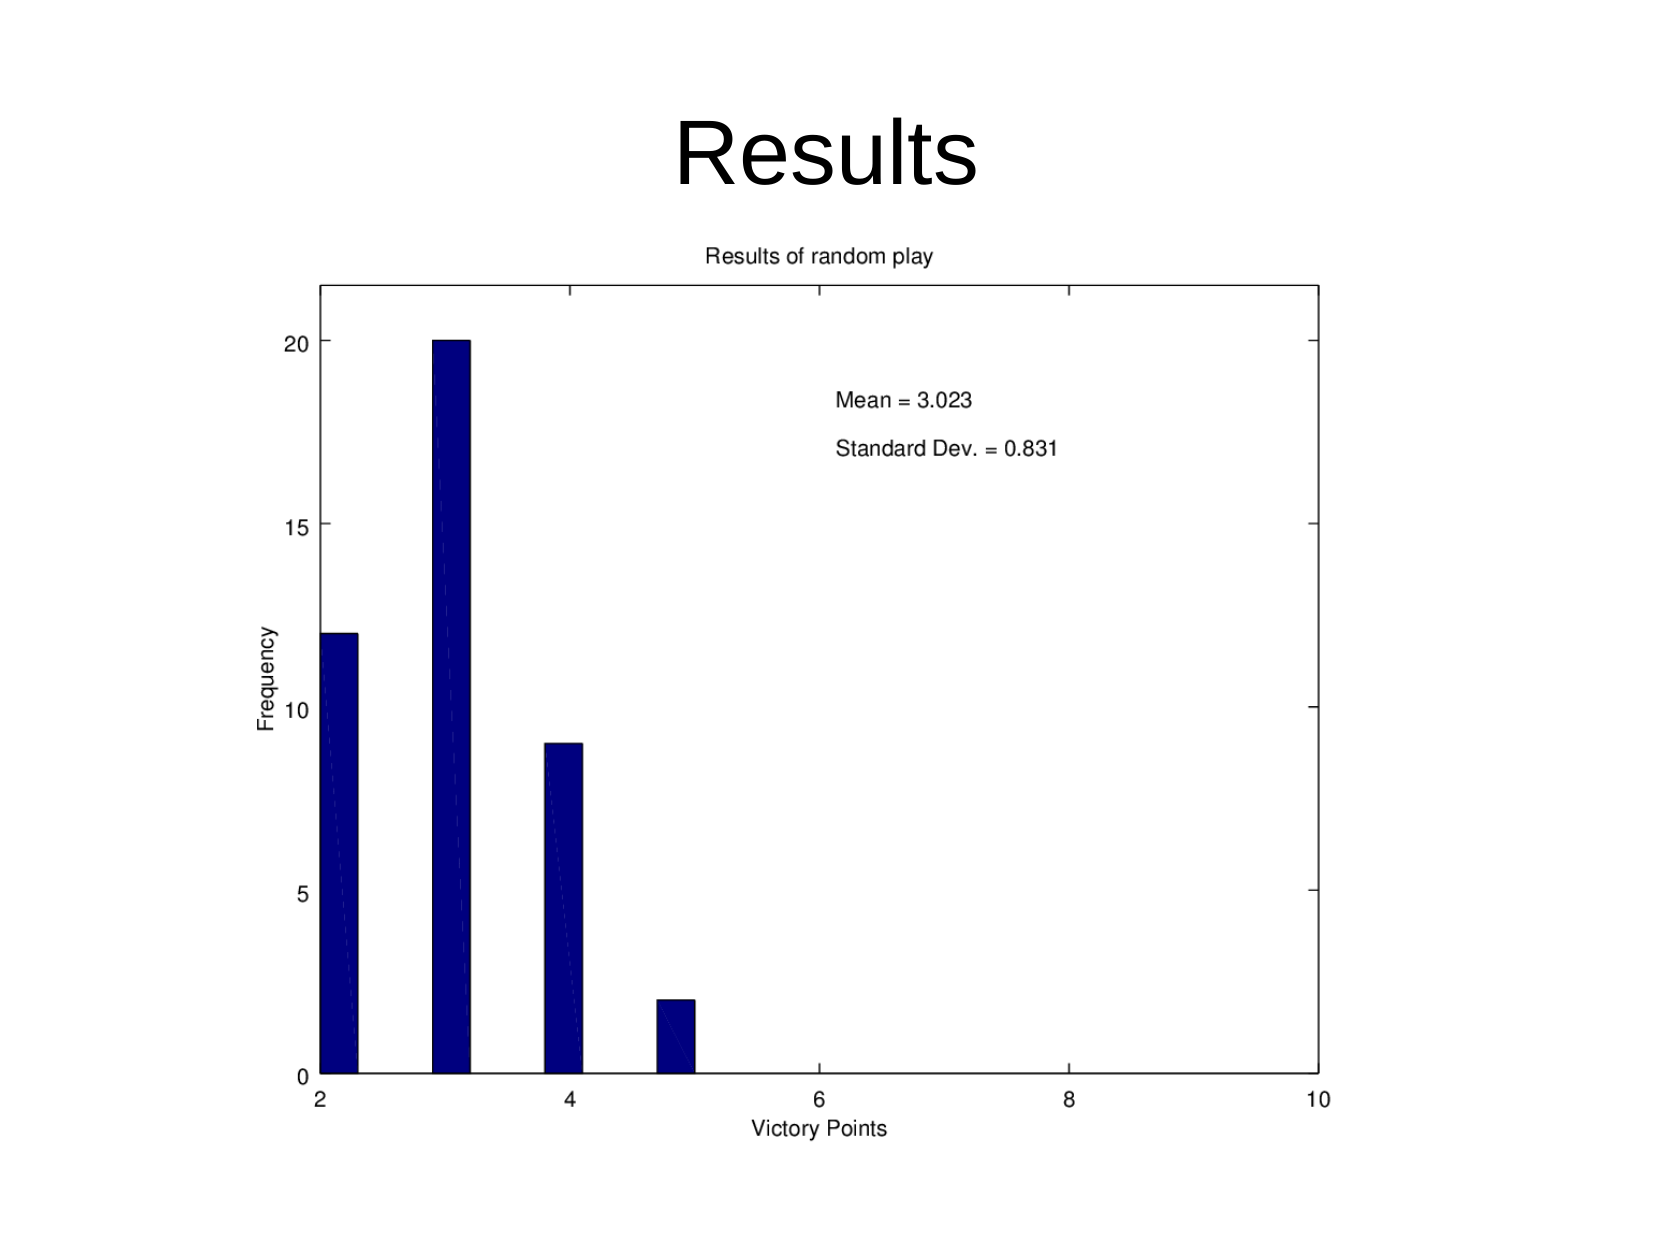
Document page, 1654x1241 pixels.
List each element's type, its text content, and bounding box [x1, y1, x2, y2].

picture [153, 213, 1441, 1182]
title Results [82, 49, 1571, 257]
